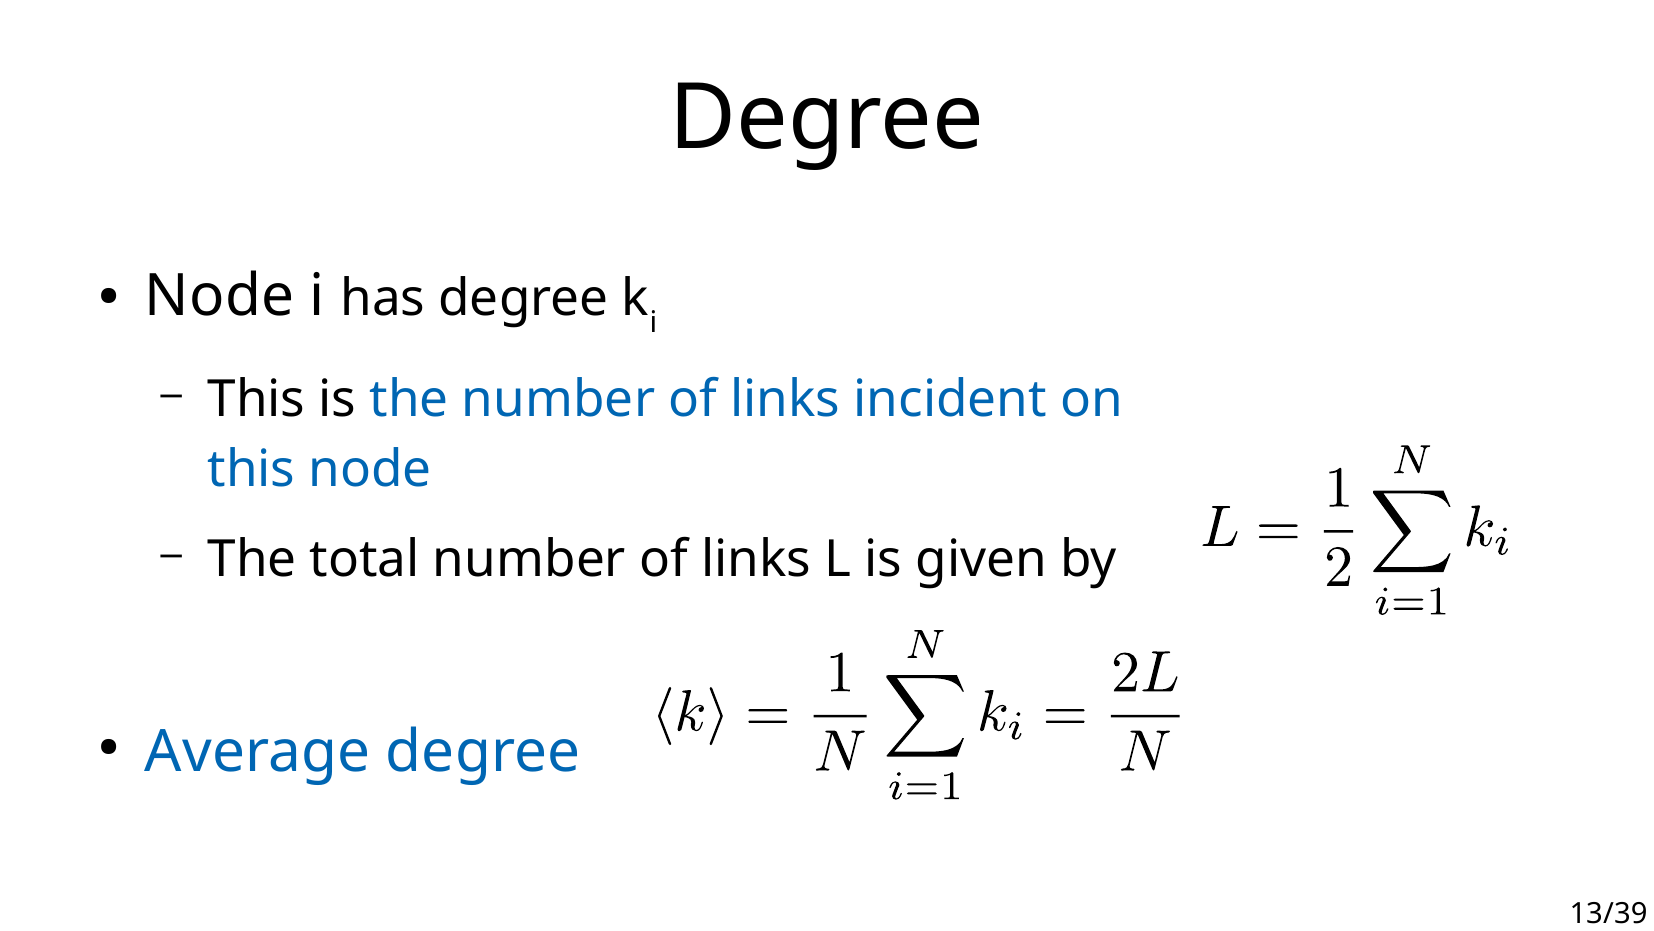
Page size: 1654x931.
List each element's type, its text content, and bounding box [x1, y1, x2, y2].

text_box [651, 630, 1180, 800]
list Node i has degree ki This is the number of links incident on this node The total number of links L is given by Average degree [82, 253, 1201, 793]
title Degree [82, 1, 1571, 226]
text_box [1200, 445, 1511, 616]
